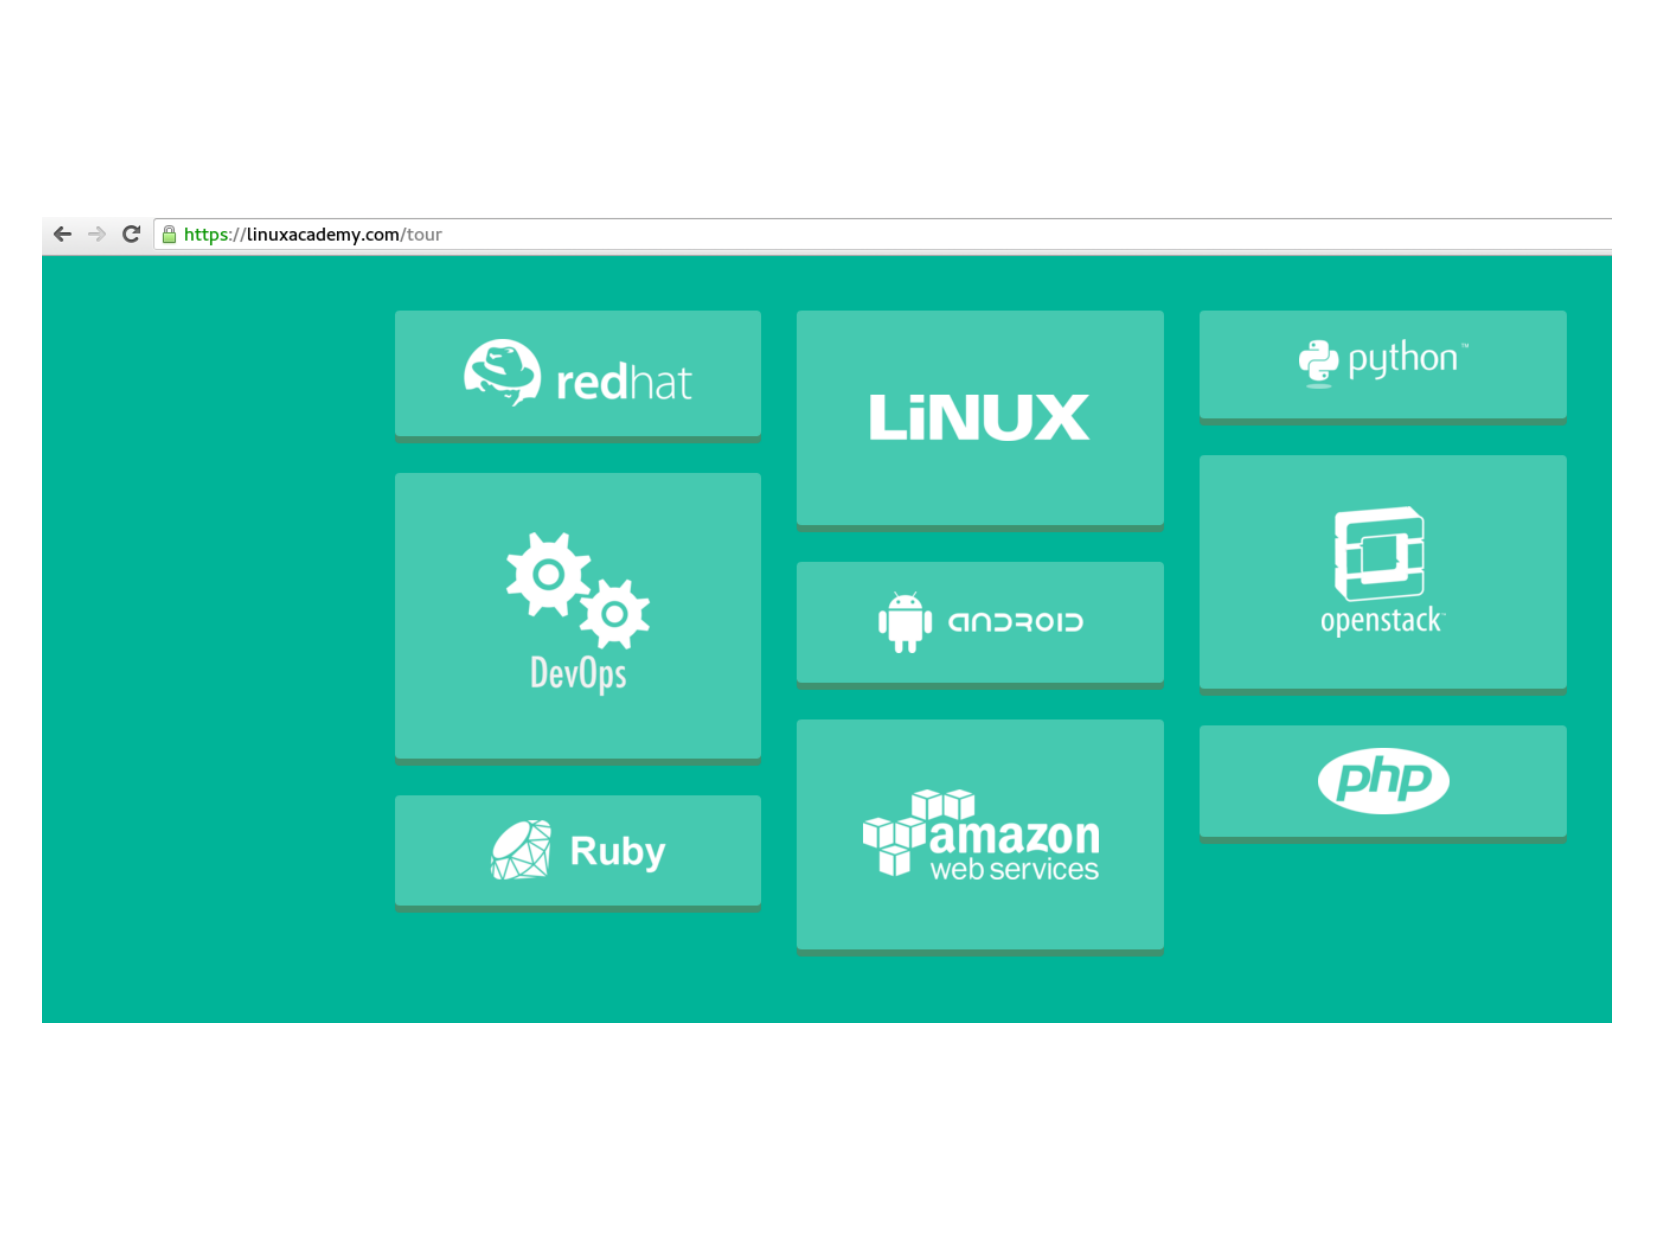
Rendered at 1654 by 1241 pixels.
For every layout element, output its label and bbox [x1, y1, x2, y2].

picture [42, 217, 1612, 1023]
